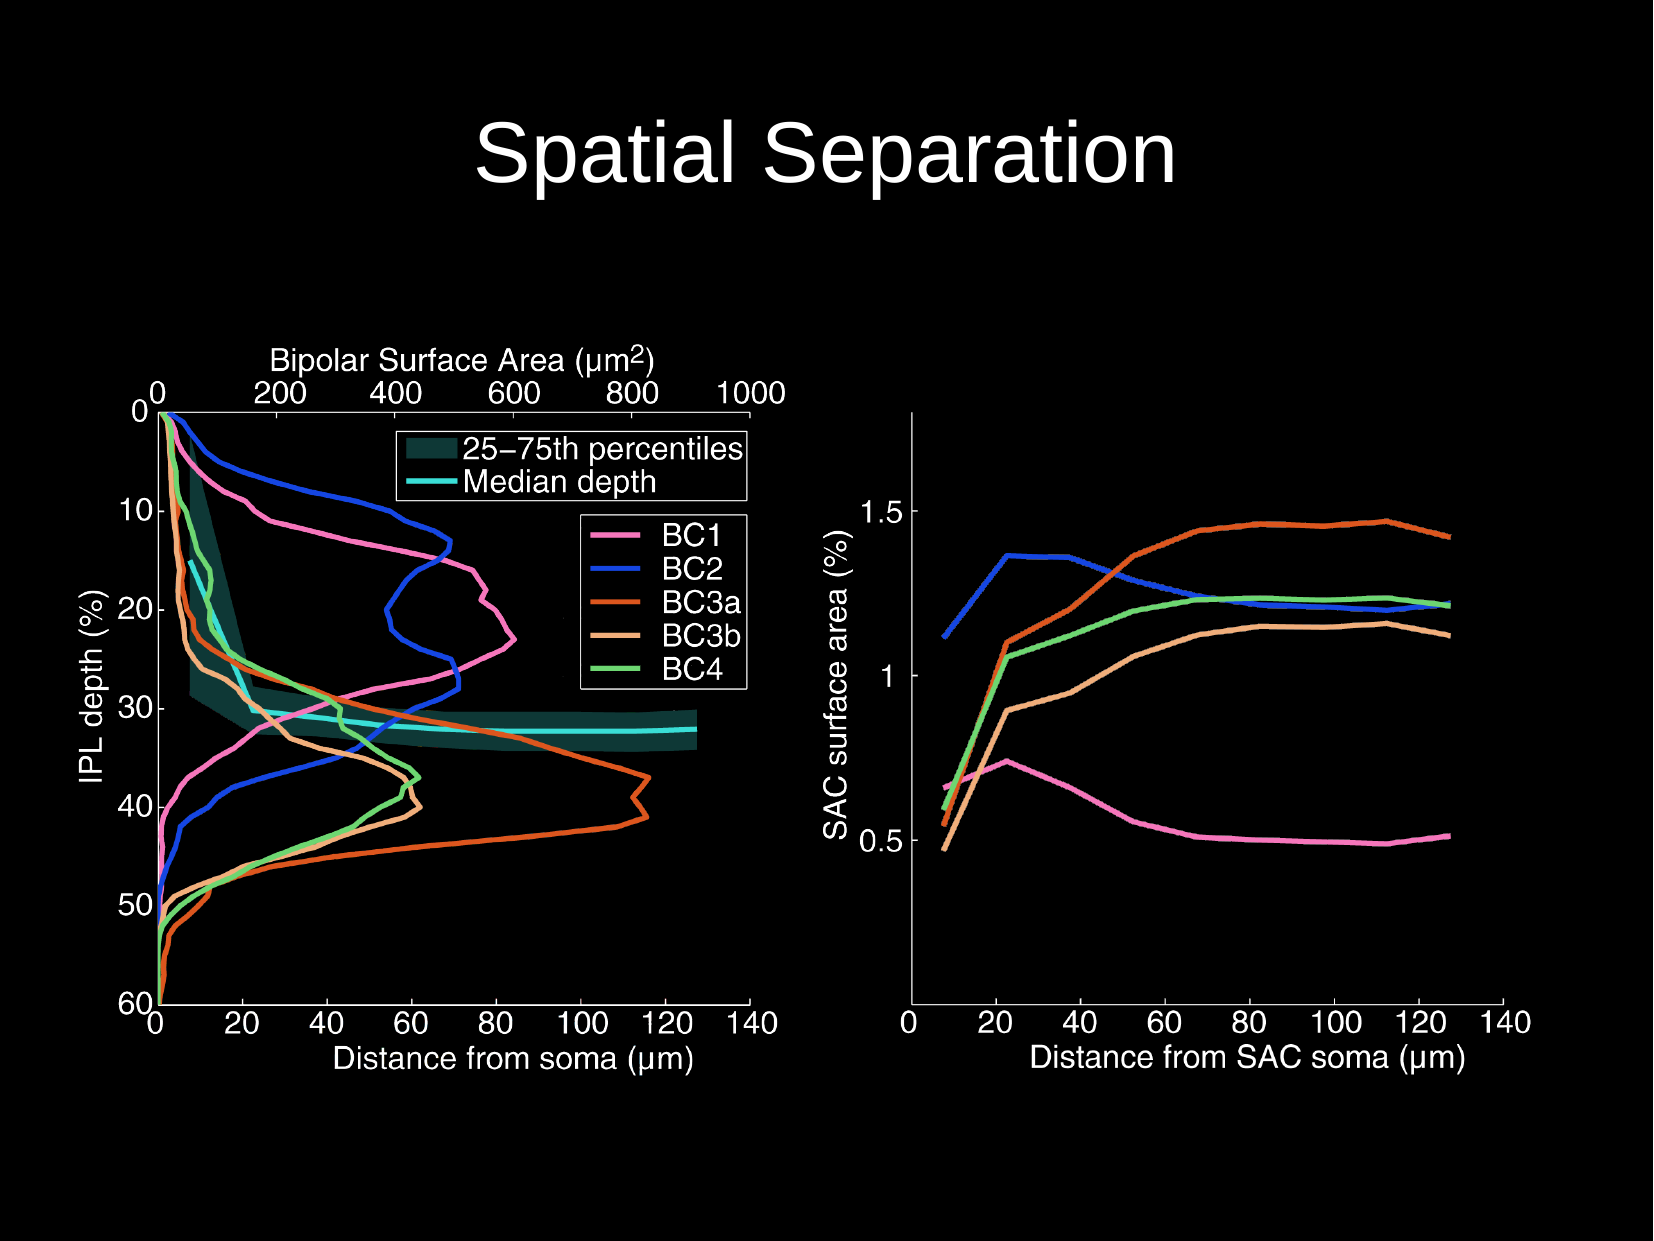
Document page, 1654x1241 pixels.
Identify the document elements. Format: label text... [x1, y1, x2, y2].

title Spatial Separation [82, 49, 1571, 257]
picture [75, 314, 1576, 1076]
